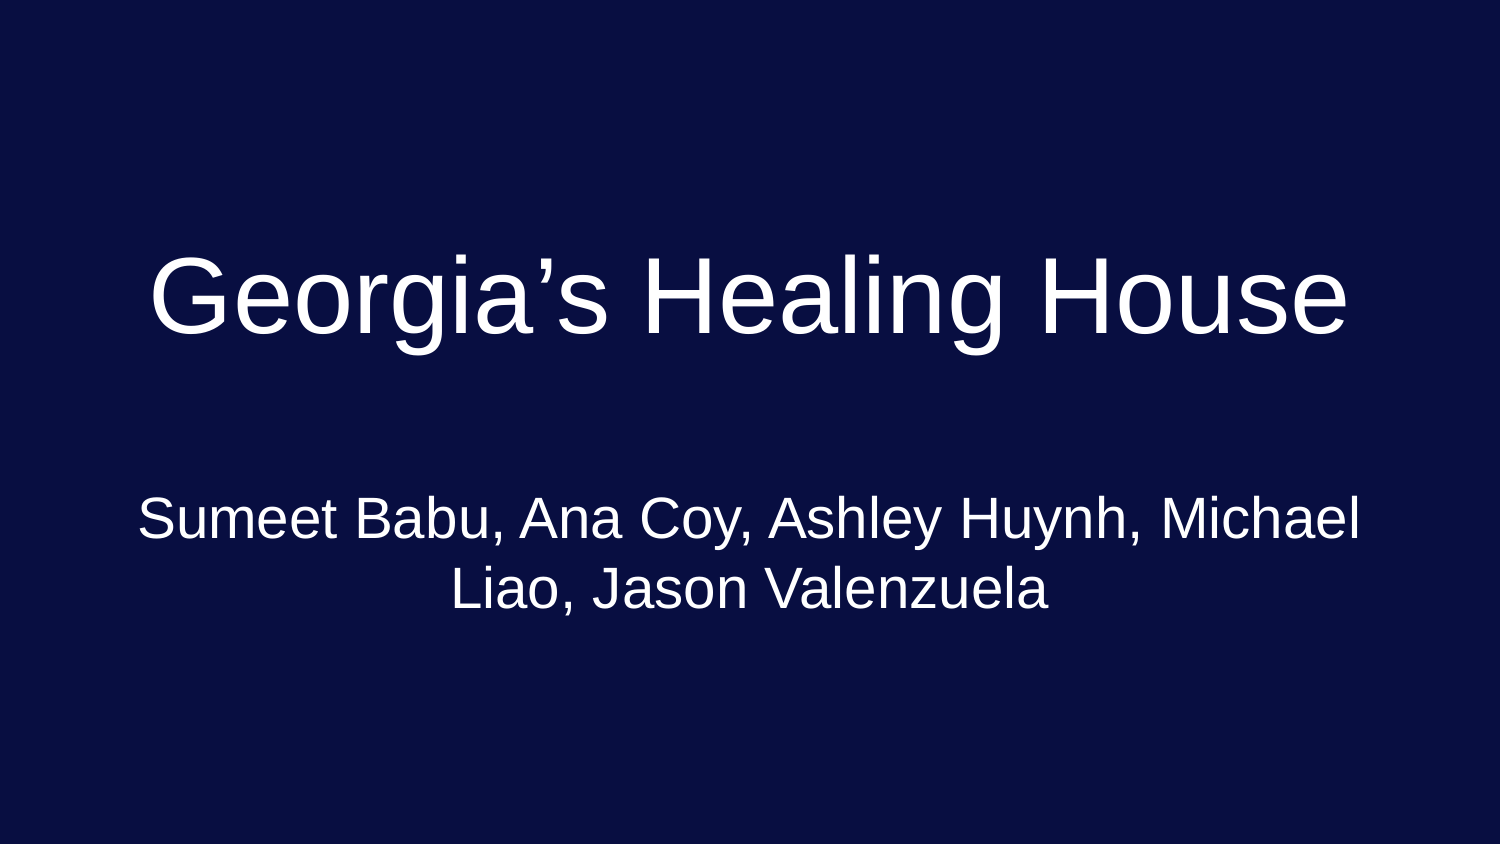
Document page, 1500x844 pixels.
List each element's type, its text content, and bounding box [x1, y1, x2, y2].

title Georgia’s Healing House [51, 122, 1449, 459]
subtitle Sumeet Babu, Ana Coy, Ashley Huynh, Michael Liao, Jason Valenzuela [51, 464, 1449, 638]
